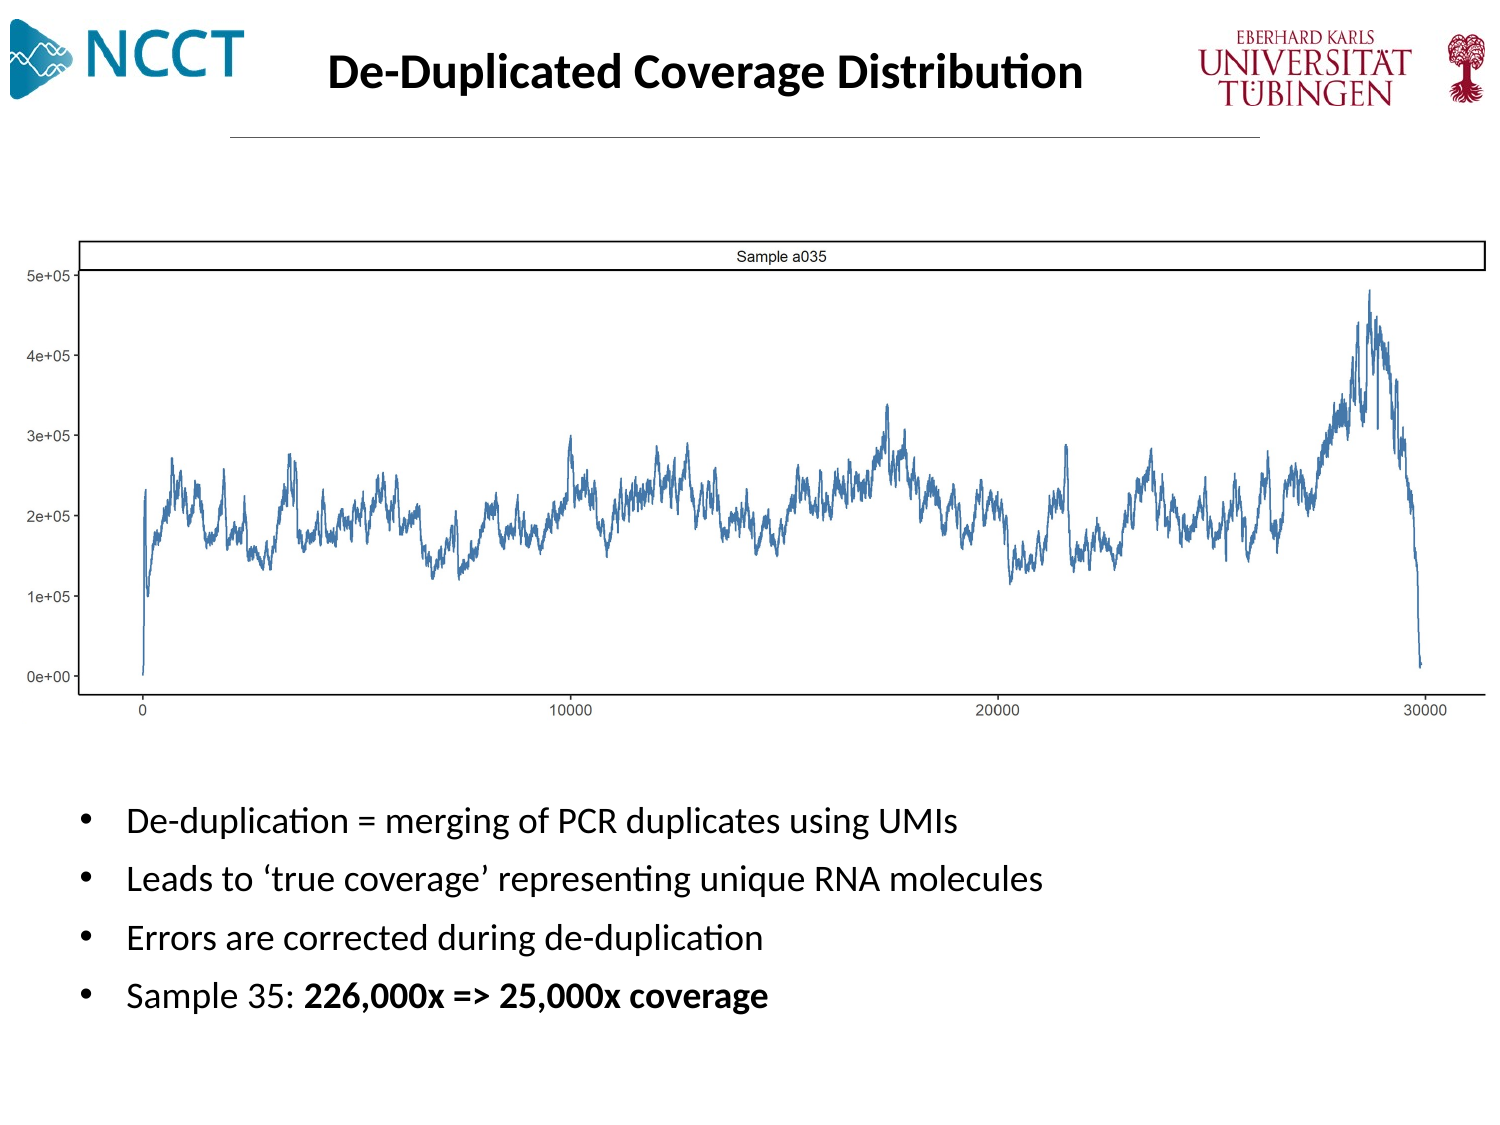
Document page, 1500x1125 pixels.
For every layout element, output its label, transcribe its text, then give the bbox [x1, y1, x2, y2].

picture [1198, 30, 1485, 106]
text_box De-Duplicated Coverage Distribution [312, 30, 1140, 106]
picture [22, 231, 1495, 724]
text_box De-duplication = merging of PCR duplicates using UMIs Leads to ‘true coverage’ representing unique RNA molecules Errors are corrected during de-duplication Sample 35: 226,000x => 25,000x coverage [64, 775, 1093, 1024]
picture [10, 19, 245, 102]
